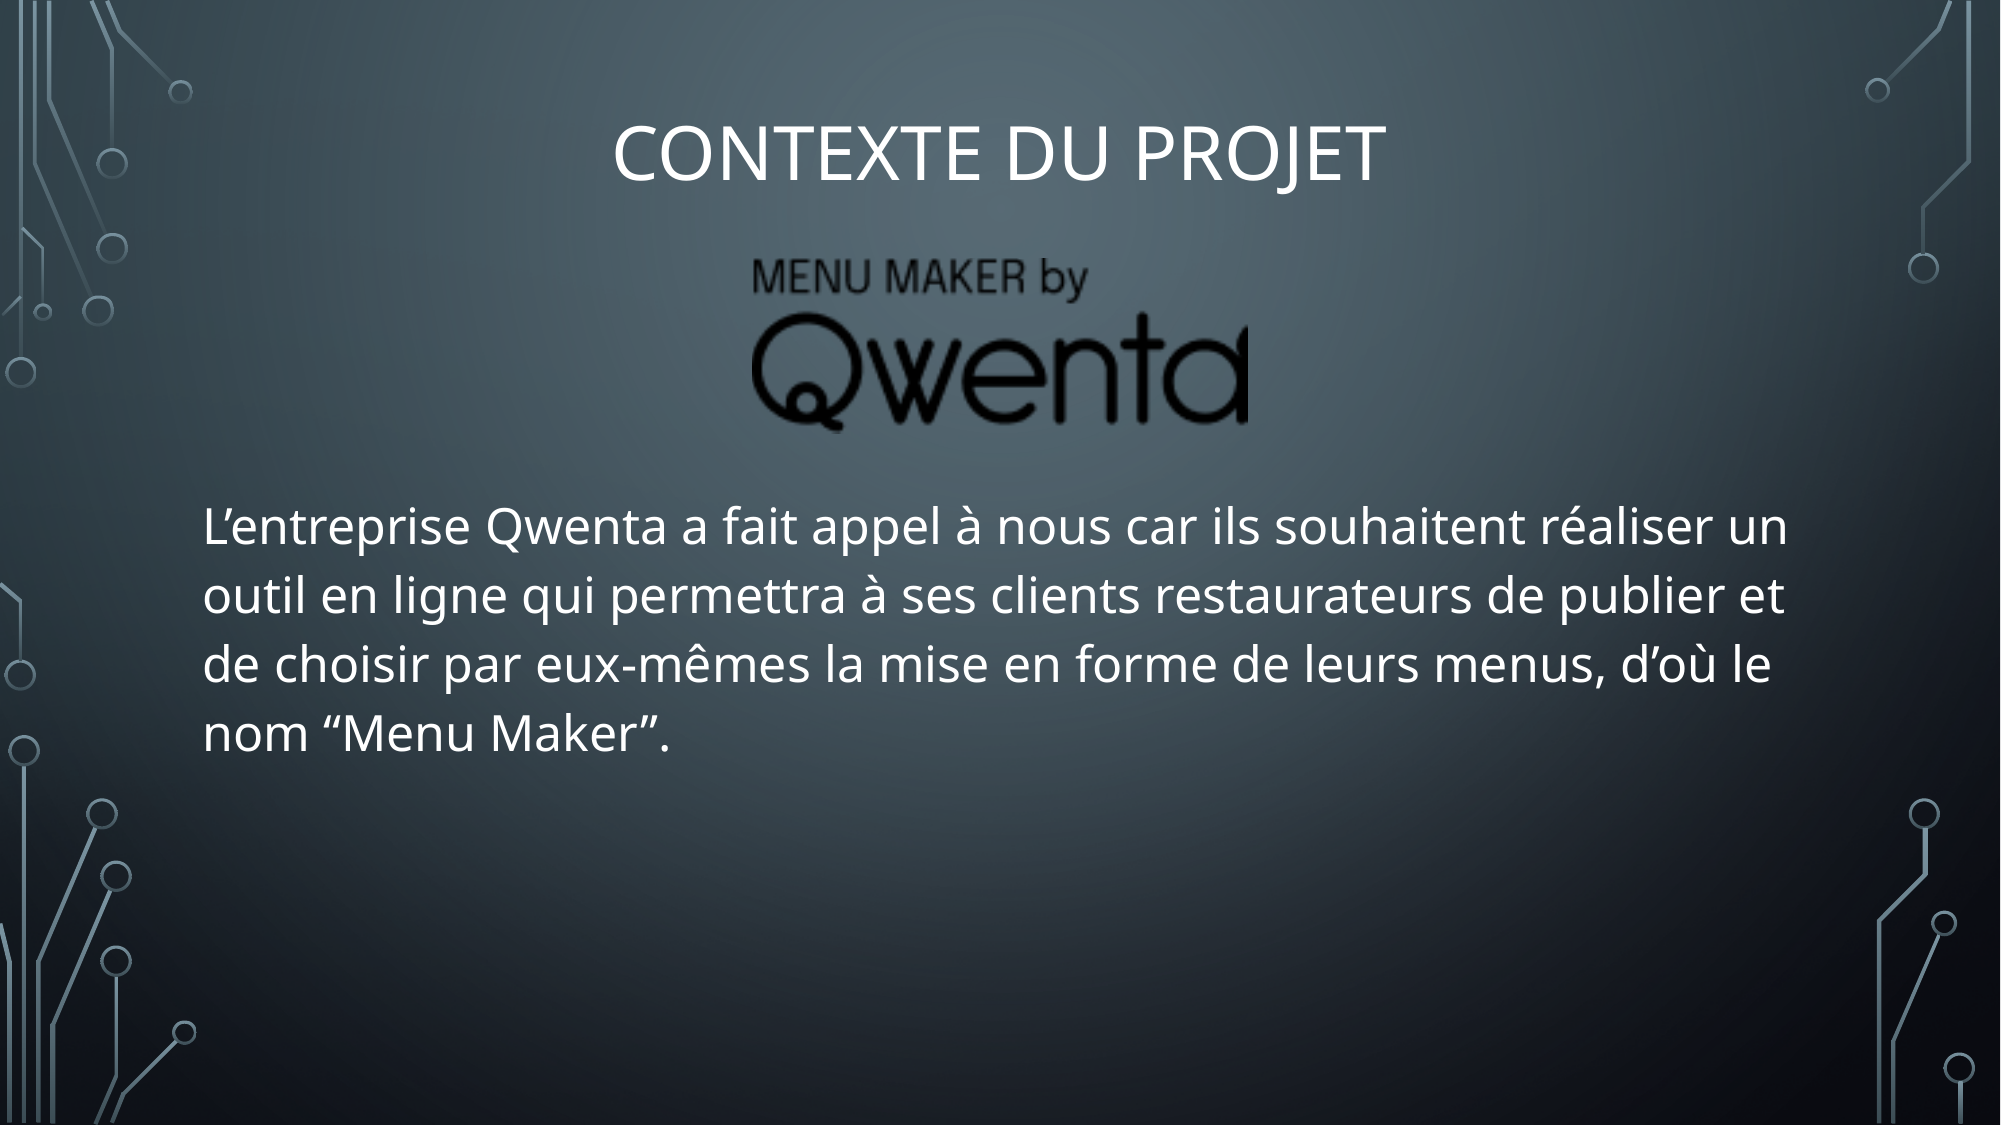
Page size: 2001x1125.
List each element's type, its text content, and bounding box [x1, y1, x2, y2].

list L’entreprise Qwenta a fait appel à nous car ils souhaitent réaliser un outil en ligne qui permettra à ses clients restaurateurs de publier et de choisir par eux-mêmes la mise en forme de leurs menus, d’où le nom “Menu Maker”. [187, 211, 1813, 951]
picture [752, 258, 1248, 434]
title Contexte du projet [187, 101, 1813, 211]
